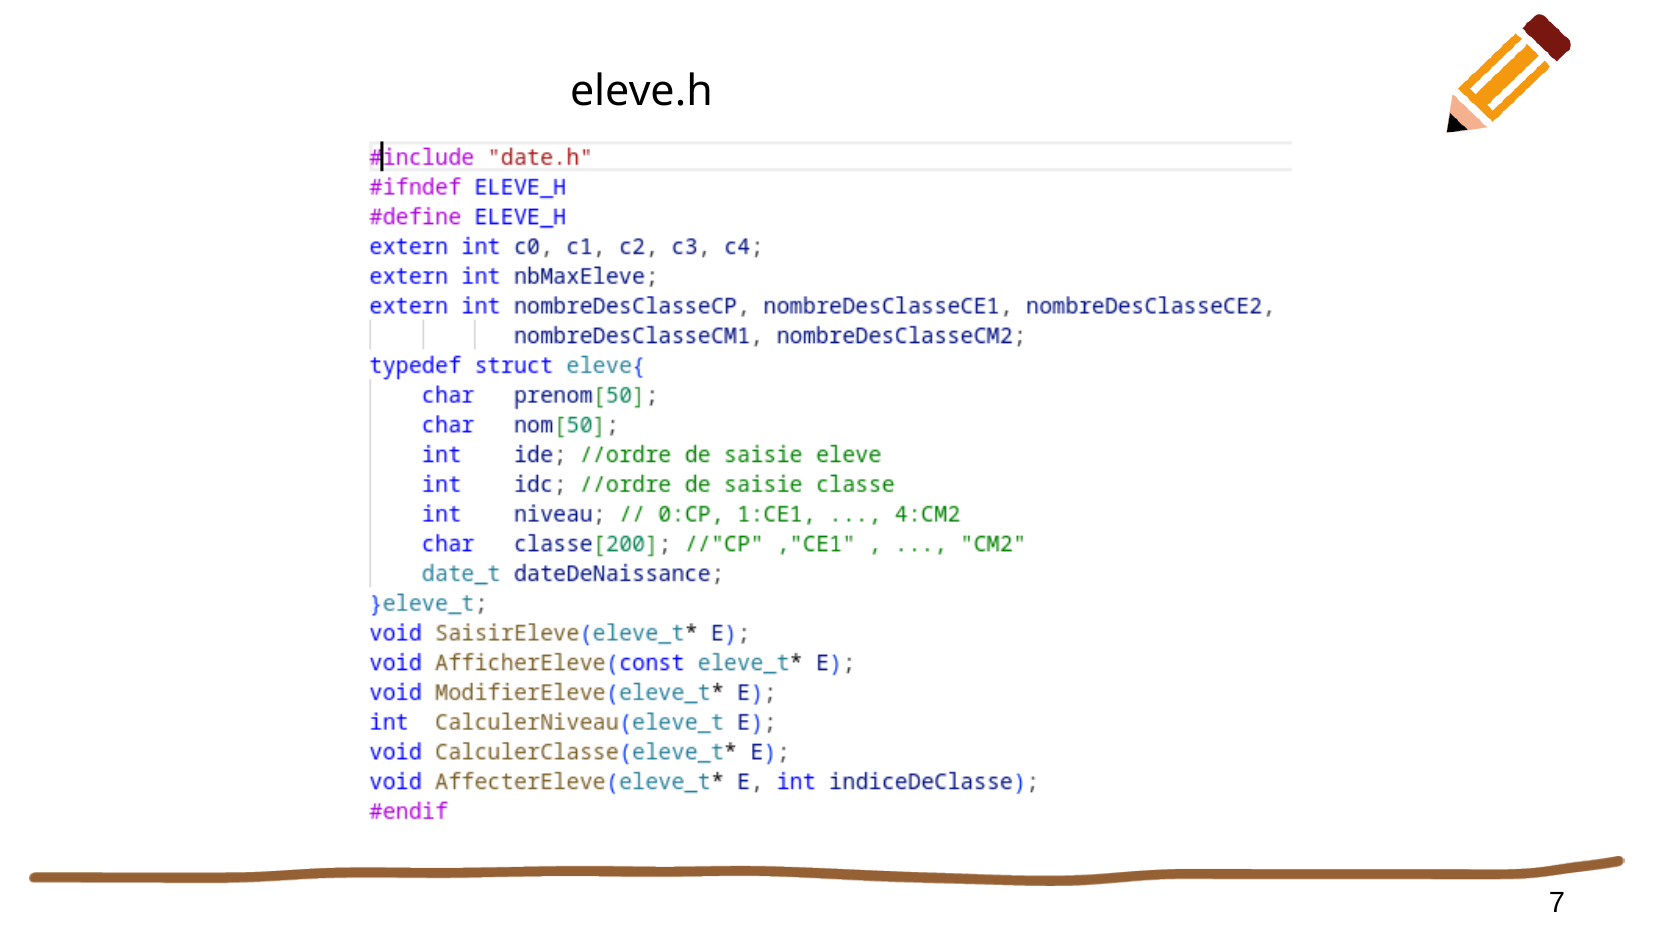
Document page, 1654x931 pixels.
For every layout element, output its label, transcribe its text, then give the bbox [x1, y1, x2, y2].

picture [29, 856, 1625, 886]
picture [1446, 119, 1571, 133]
picture [1446, 14, 1571, 58]
list eleve.h [59, 58, 1595, 119]
picture [354, 137, 1292, 827]
